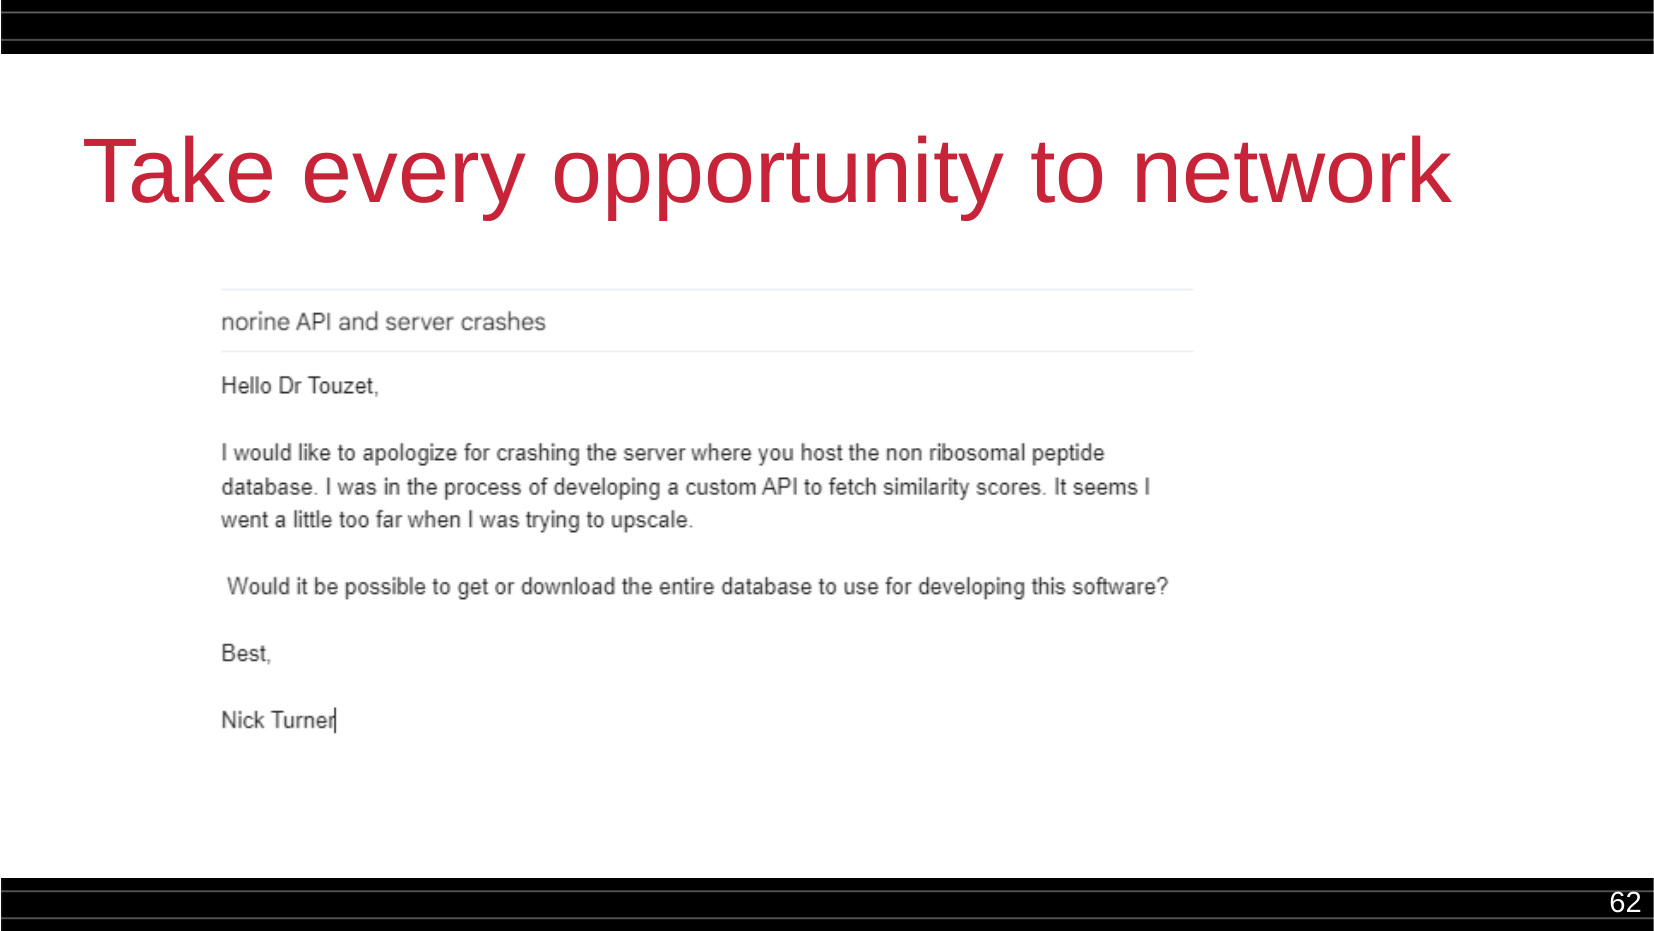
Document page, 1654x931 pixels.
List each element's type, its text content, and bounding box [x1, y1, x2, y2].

picture [1, 0, 1654, 54]
title Take every opportunity to network [82, 92, 1571, 249]
picture [1, 878, 1654, 931]
picture [201, 284, 1201, 797]
